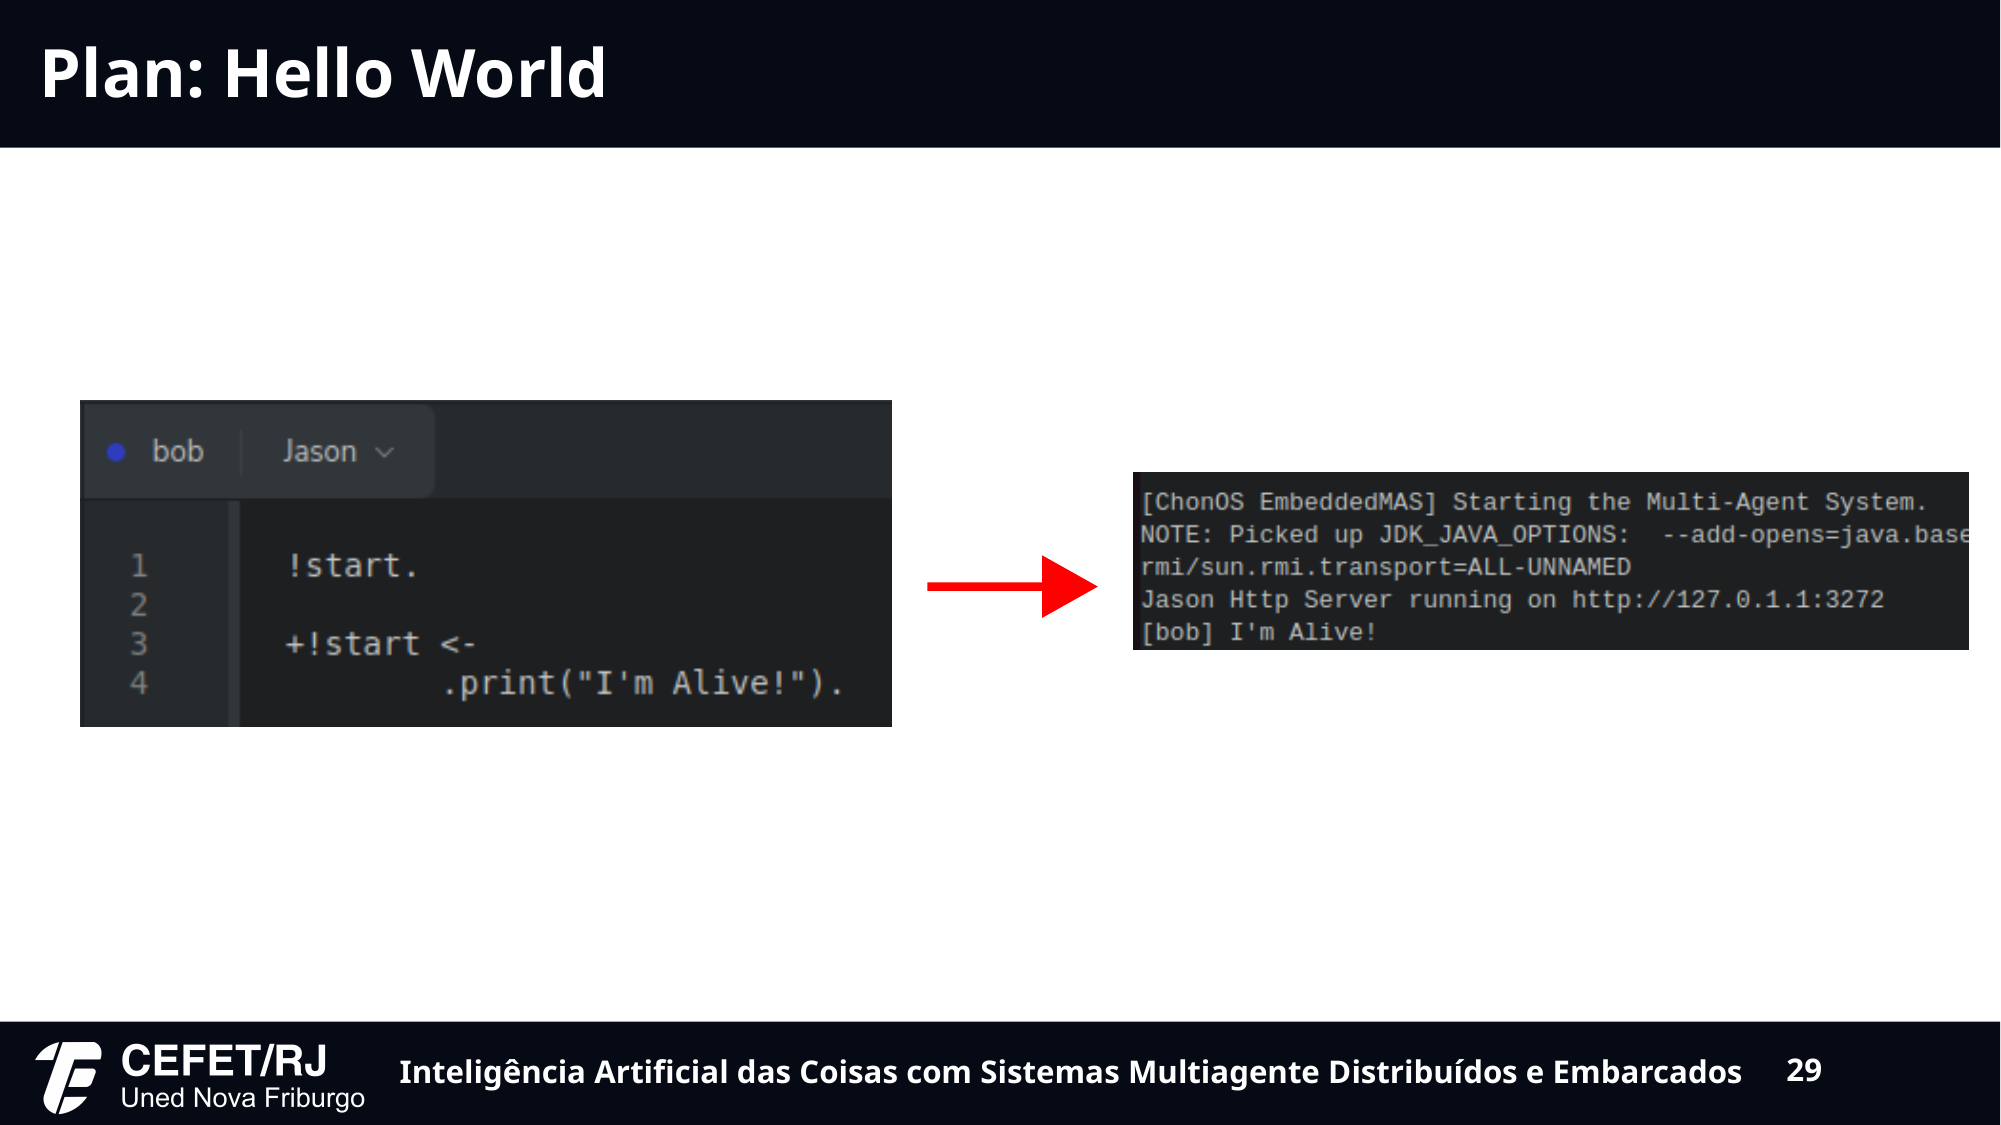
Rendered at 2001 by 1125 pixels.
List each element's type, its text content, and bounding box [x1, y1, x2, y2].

picture [1133, 472, 1969, 650]
text_box [927, 555, 1098, 618]
picture [80, 400, 892, 727]
picture [0, 1001, 398, 1125]
text_box Plan: Hello World [25, 23, 1999, 119]
